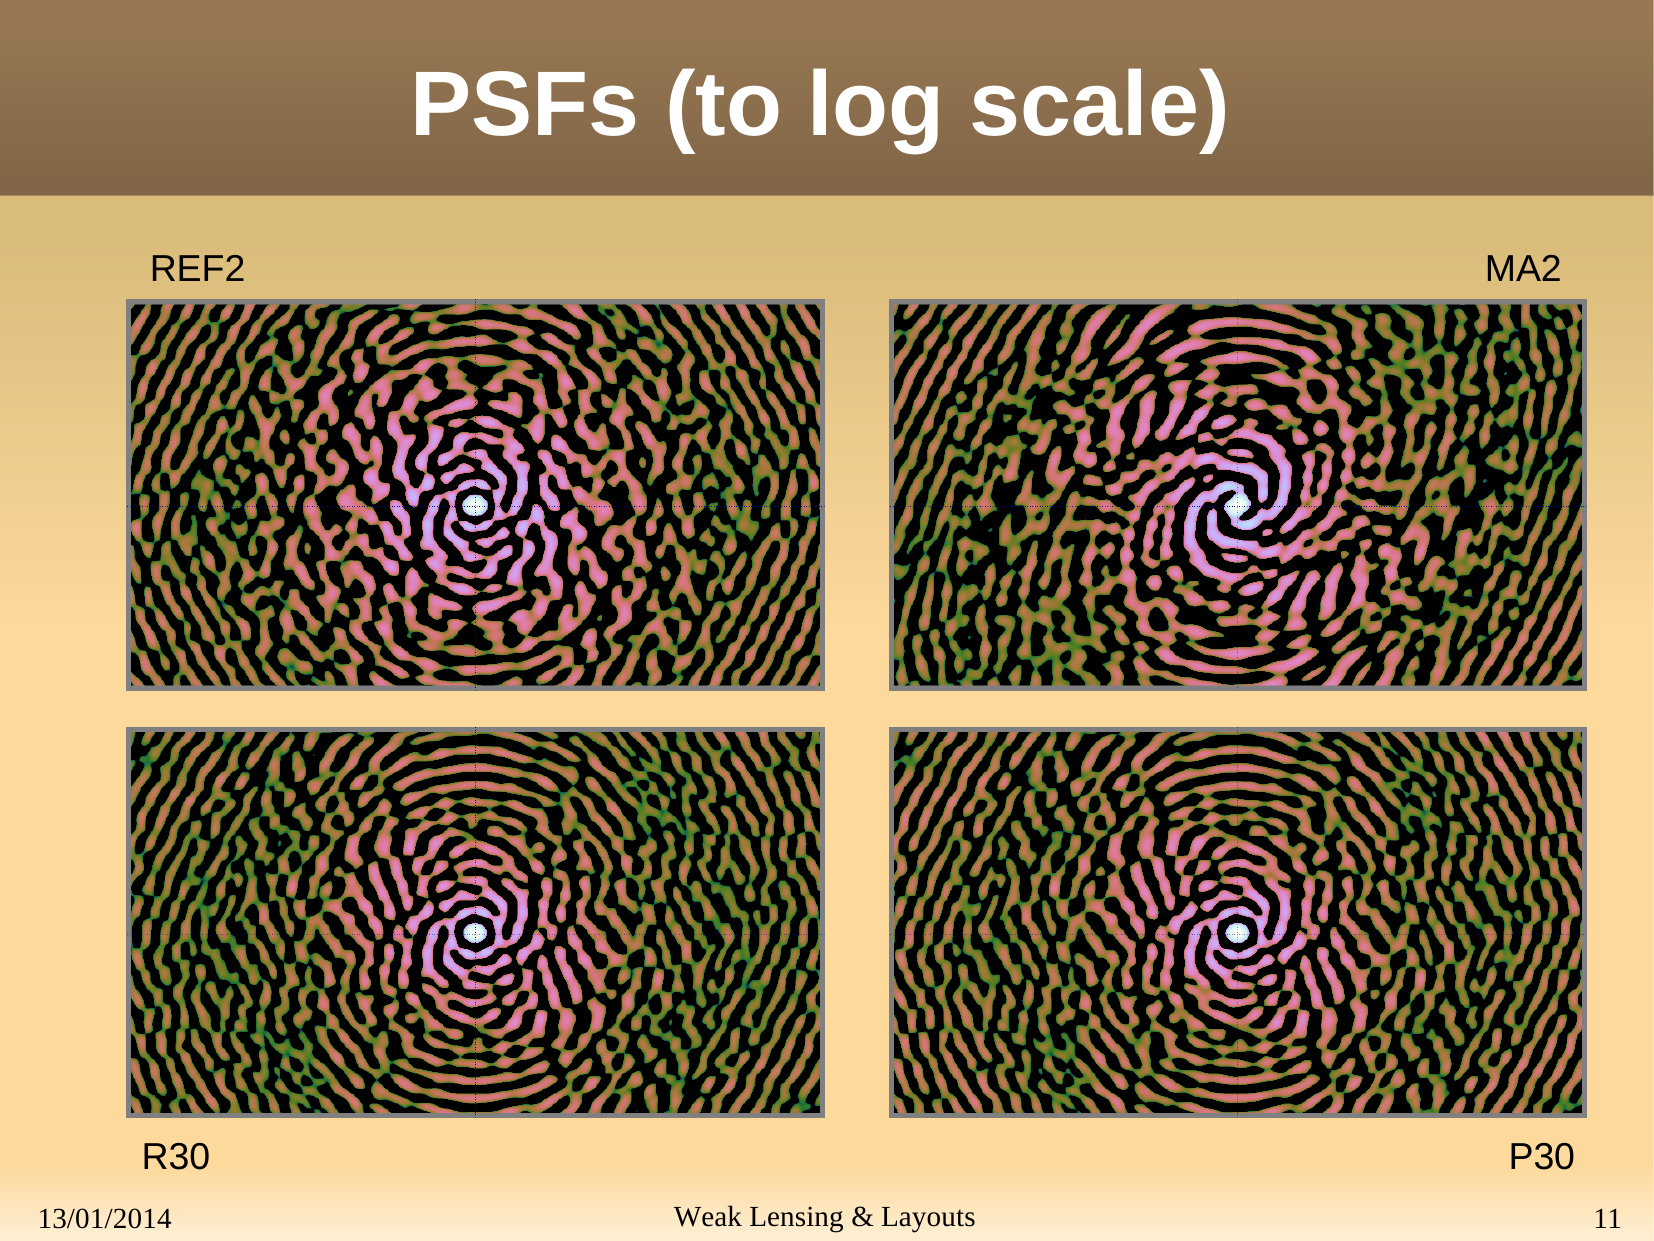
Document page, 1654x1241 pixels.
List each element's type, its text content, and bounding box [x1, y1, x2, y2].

title PSFs (to log scale) [76, 0, 1565, 208]
picture [0, 0, 1654, 1241]
text_box R30 [126, 1128, 226, 1186]
text_box REF2 [135, 240, 261, 297]
text_box MA2 [1470, 240, 1577, 297]
text_box P30 [1493, 1128, 1591, 1186]
